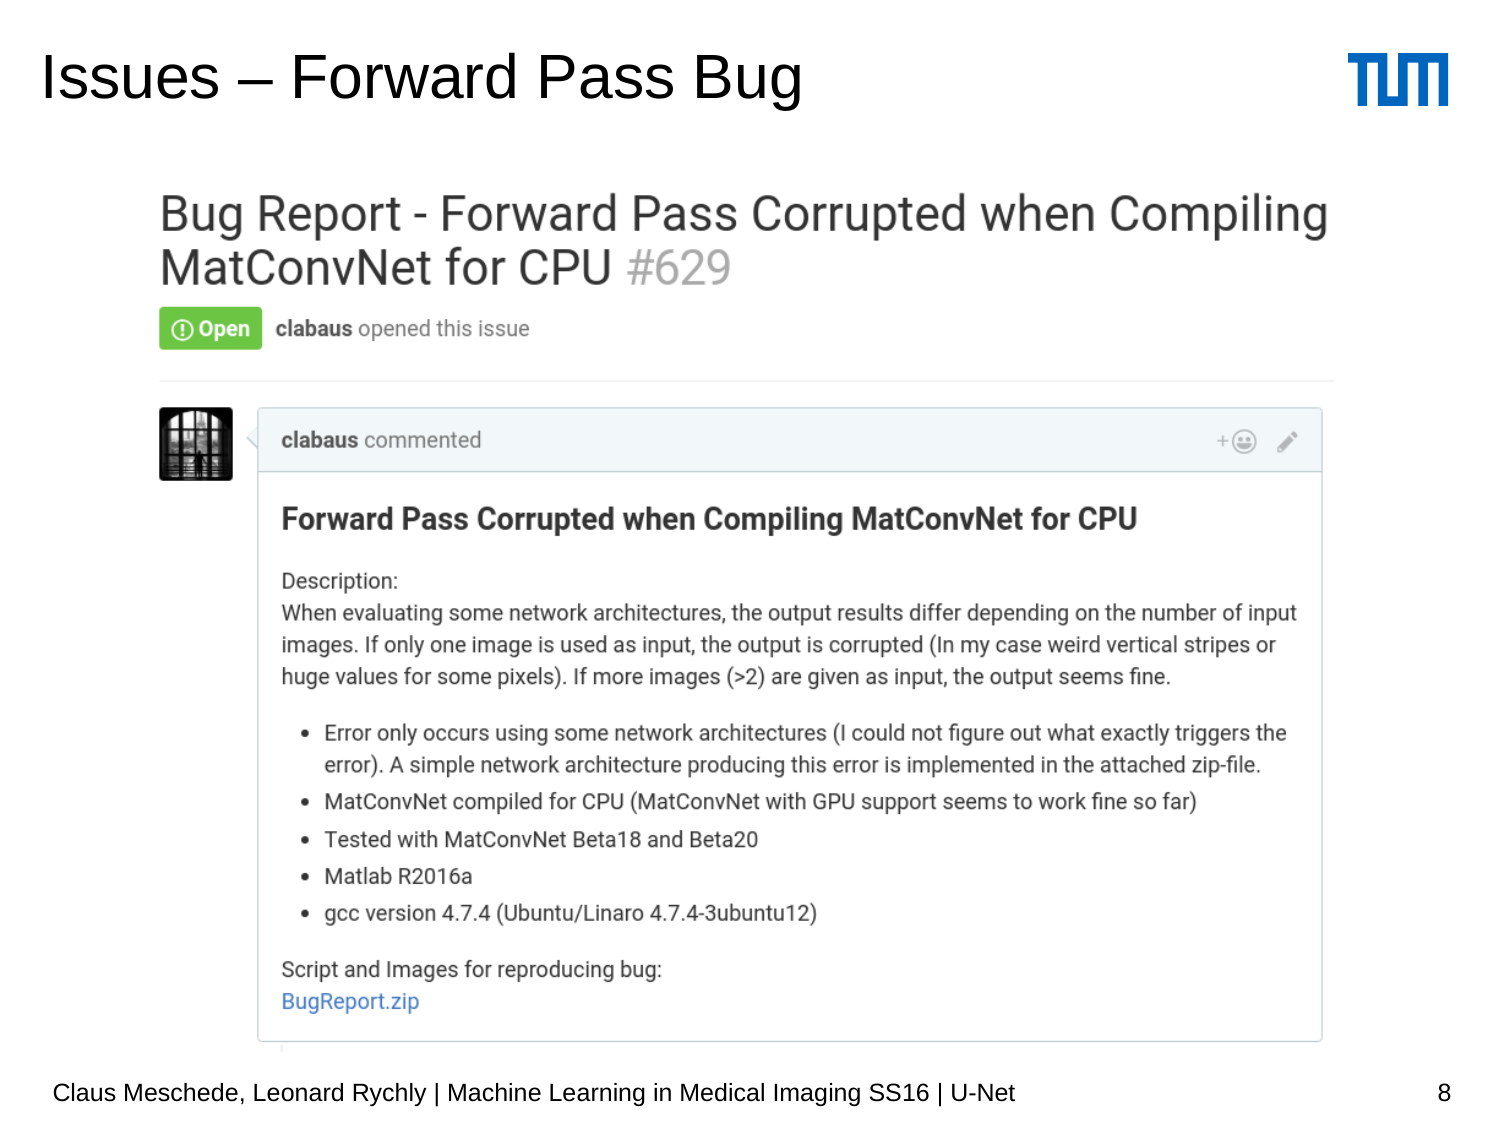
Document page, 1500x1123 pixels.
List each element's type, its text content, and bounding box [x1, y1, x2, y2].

title Issues – Forward Pass Bug [40, 36, 1465, 119]
picture [141, 177, 1335, 1052]
